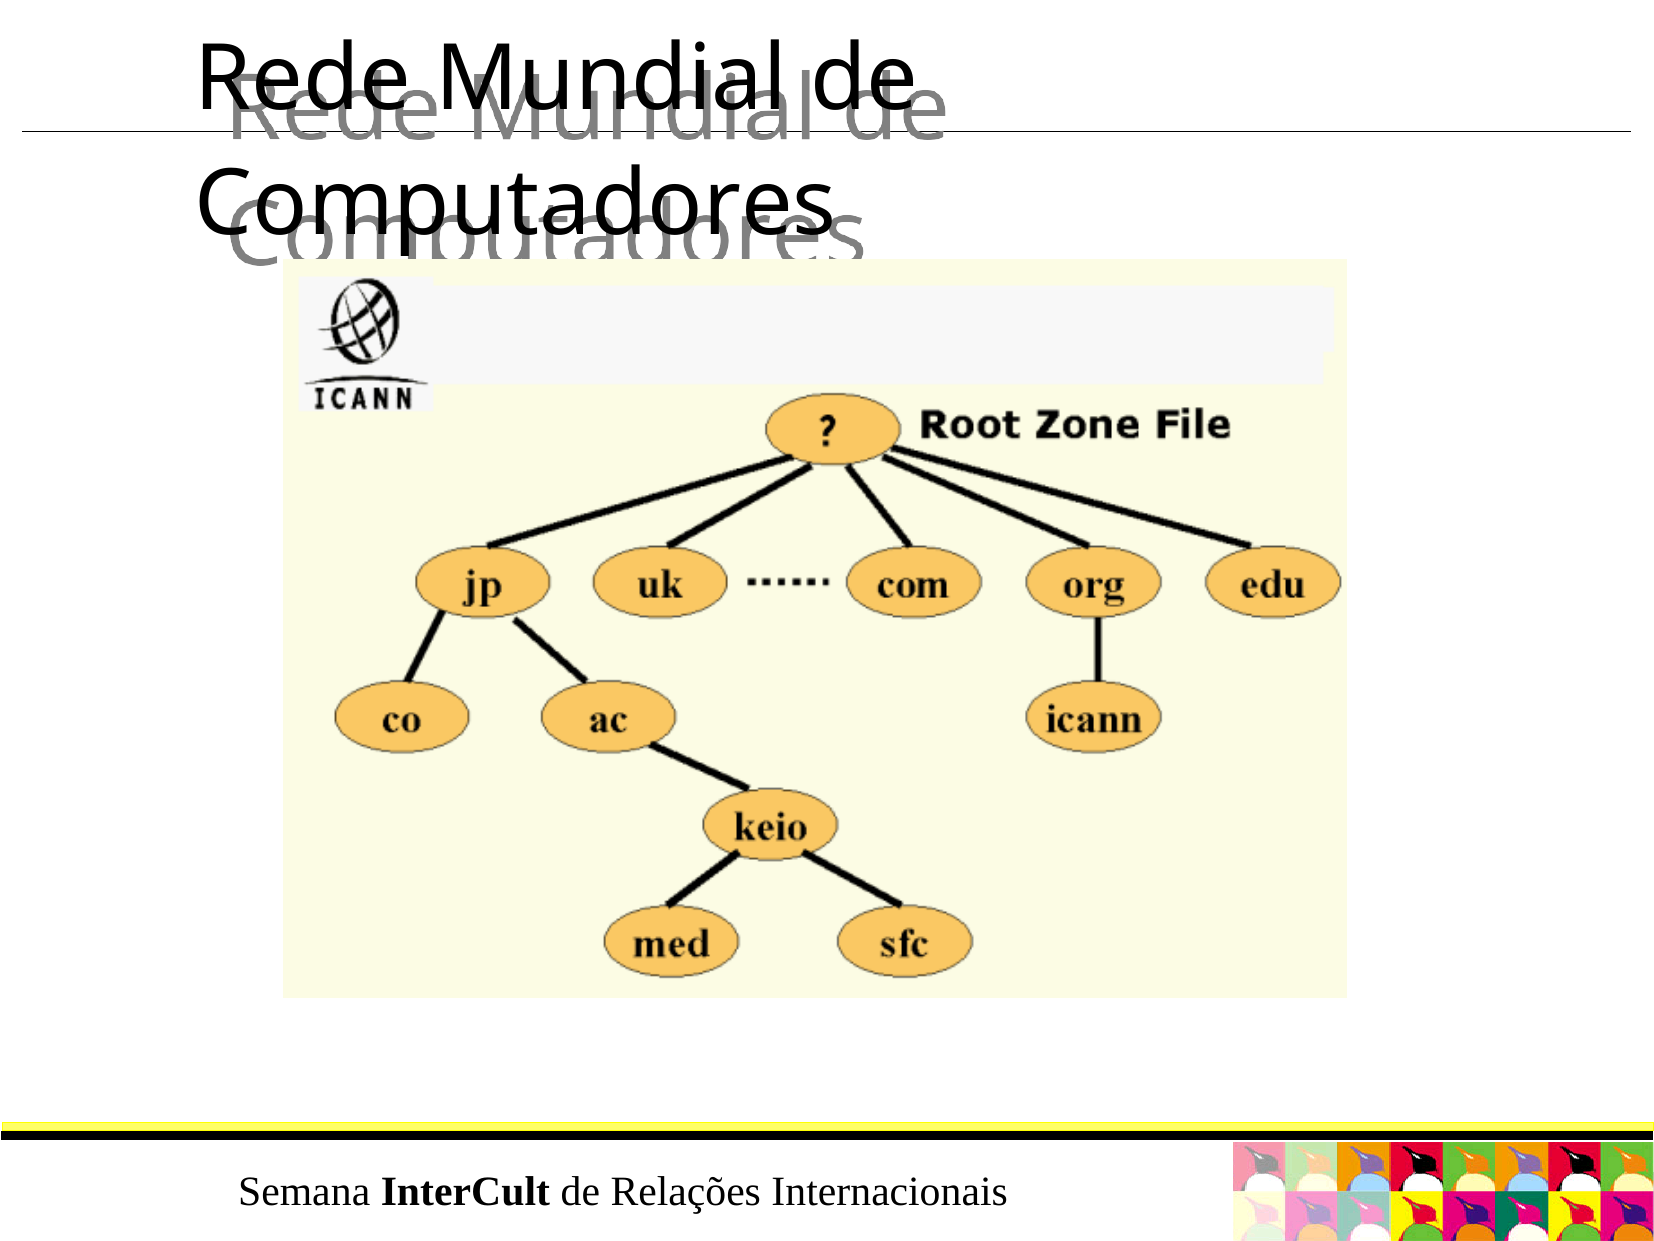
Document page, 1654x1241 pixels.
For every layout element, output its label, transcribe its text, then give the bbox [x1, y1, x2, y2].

picture [283, 259, 1347, 998]
text_box Semana InterCult de Relações Internacionais [238, 1168, 1009, 1217]
text_box Rede Mundial de Computadores [194, 11, 1482, 123]
text_box [1, 1122, 1654, 1140]
chart [1233, 1142, 1654, 1241]
